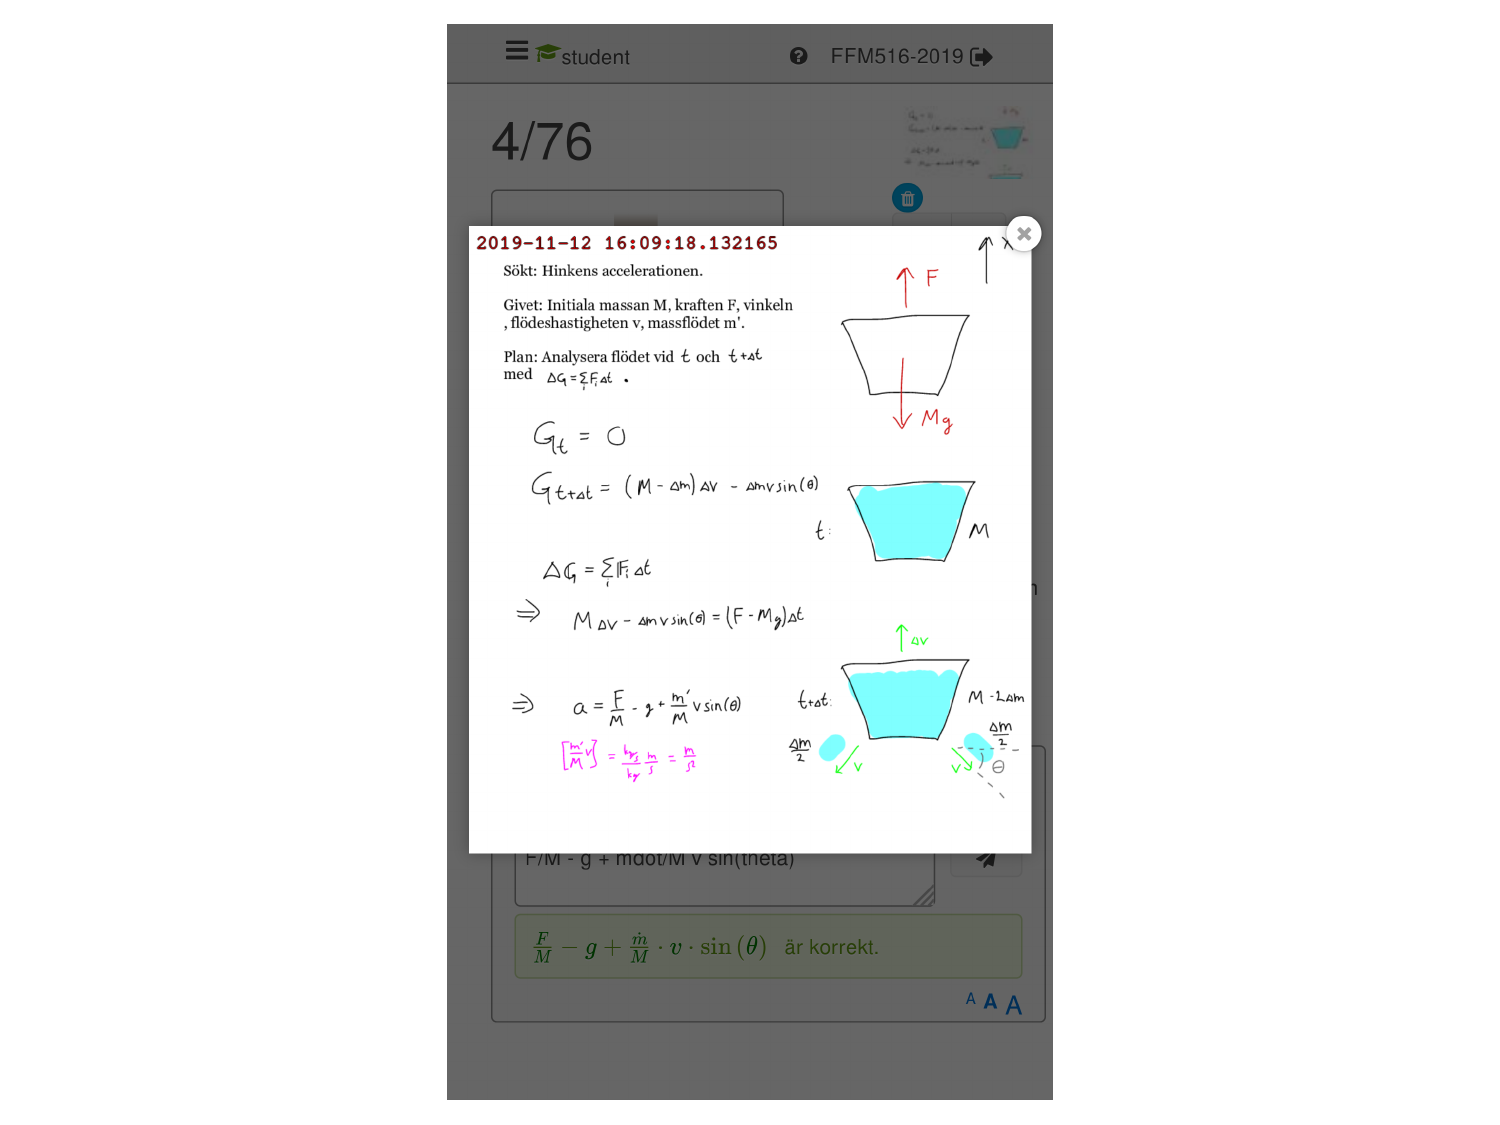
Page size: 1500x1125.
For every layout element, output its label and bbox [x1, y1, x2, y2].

picture [447, 24, 1053, 1100]
